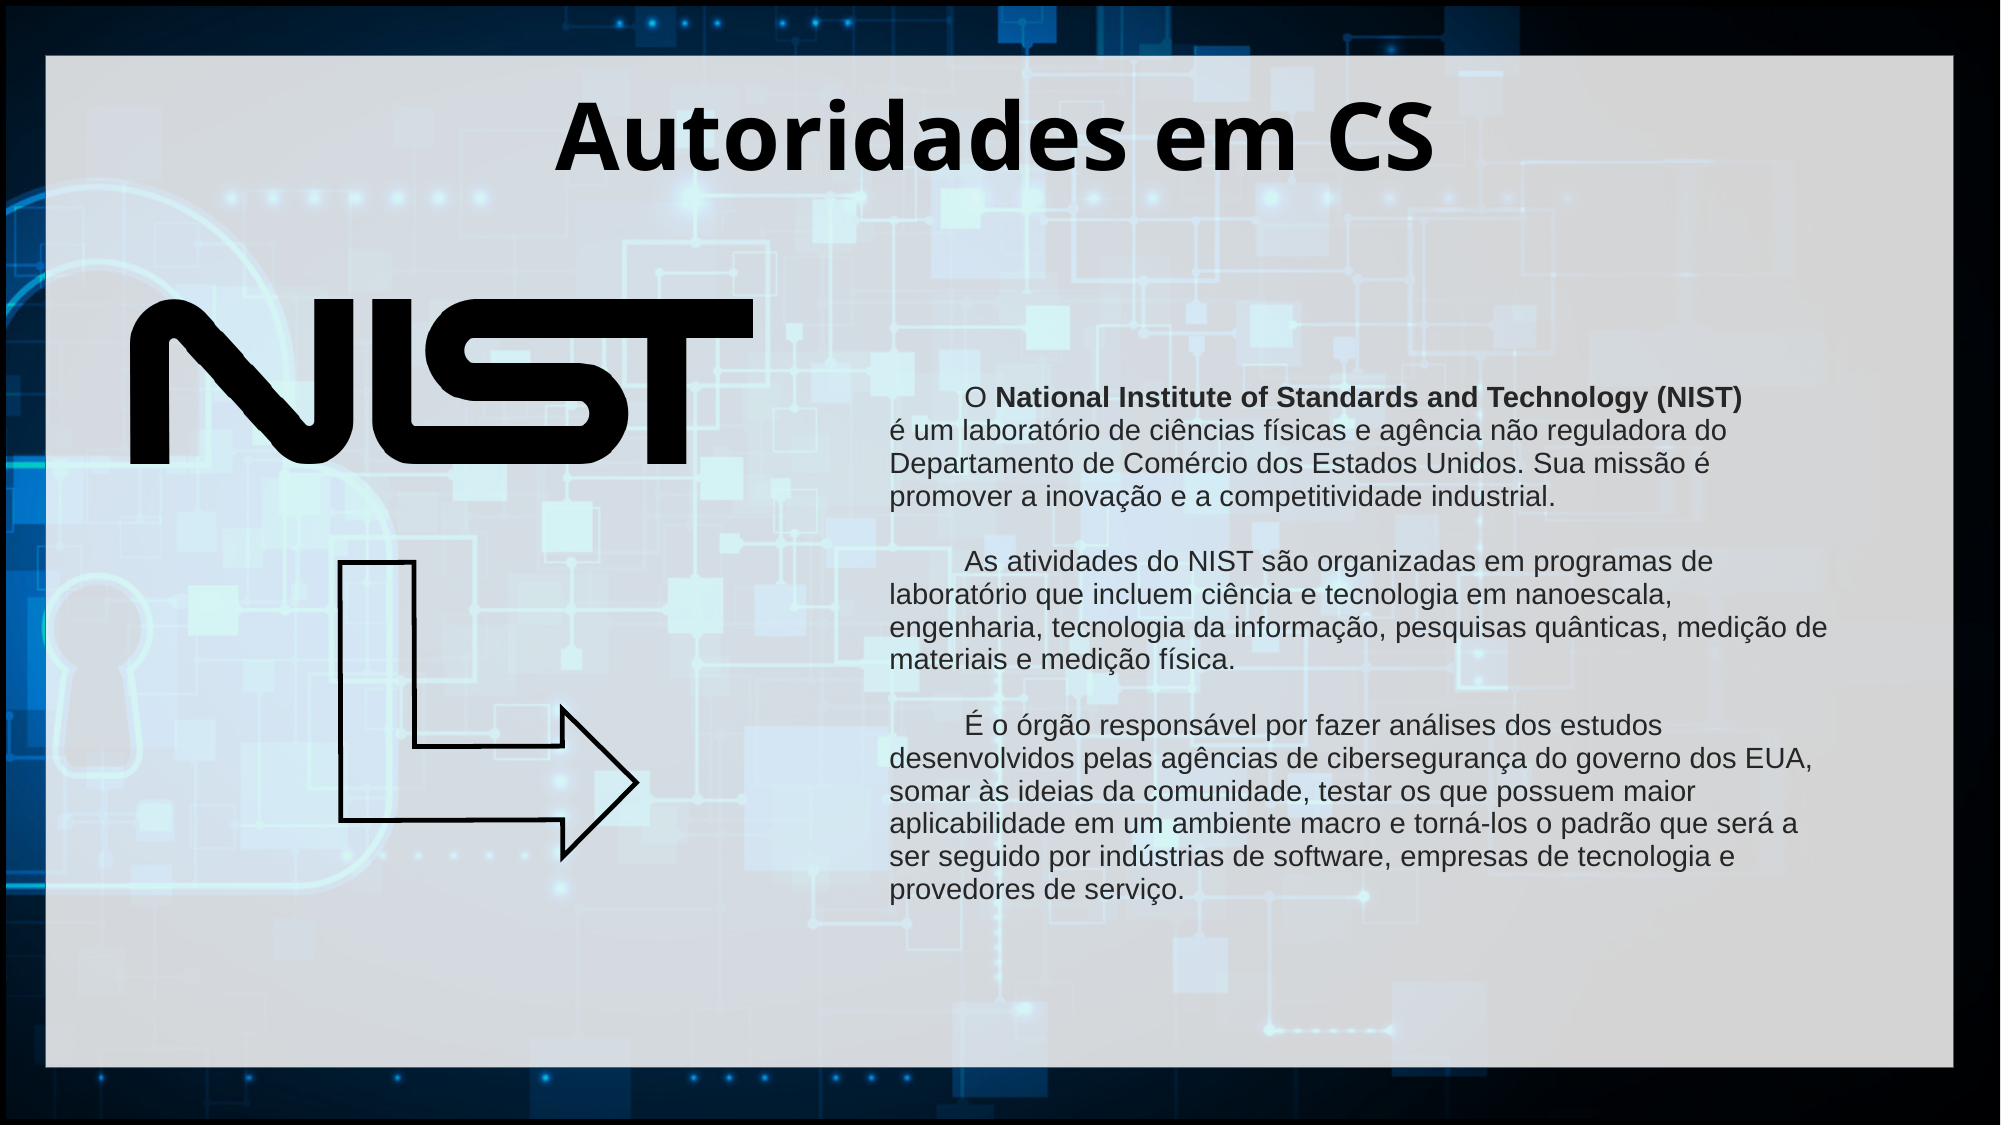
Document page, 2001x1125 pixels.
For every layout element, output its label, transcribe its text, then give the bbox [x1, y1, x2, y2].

text_box O National Institute of Standards and Technology (NIST) é um laboratório de ciências físicas e agência não reguladora do Departamento de Comércio dos Estados Unidos. Sua missão é promover a inovação e a competitividade industrial. As atividades do NIST são organizadas em programas de laboratório que incluem ciência e tecnologia em nanoescala, engenharia, tecnologia da informação, pesquisas quânticas, medição de materiais e medição física. É o órgão responsável por fazer análises dos estudos desenvolvidos pelas agências de cibersegurança do governo dos EUA, somar às ideias da comunidade, testar os que possuem maior aplicabilidade em um ambiente macro e torná-los o padrão que será a ser seguido por indústrias de software, empresas de tecnologia e provedores de serviço. [874, 373, 1850, 979]
picture [337, 559, 641, 864]
text_box [0, 0, 2000, 1125]
list Autoridades em CS [47, 80, 1946, 199]
picture [130, 299, 753, 464]
